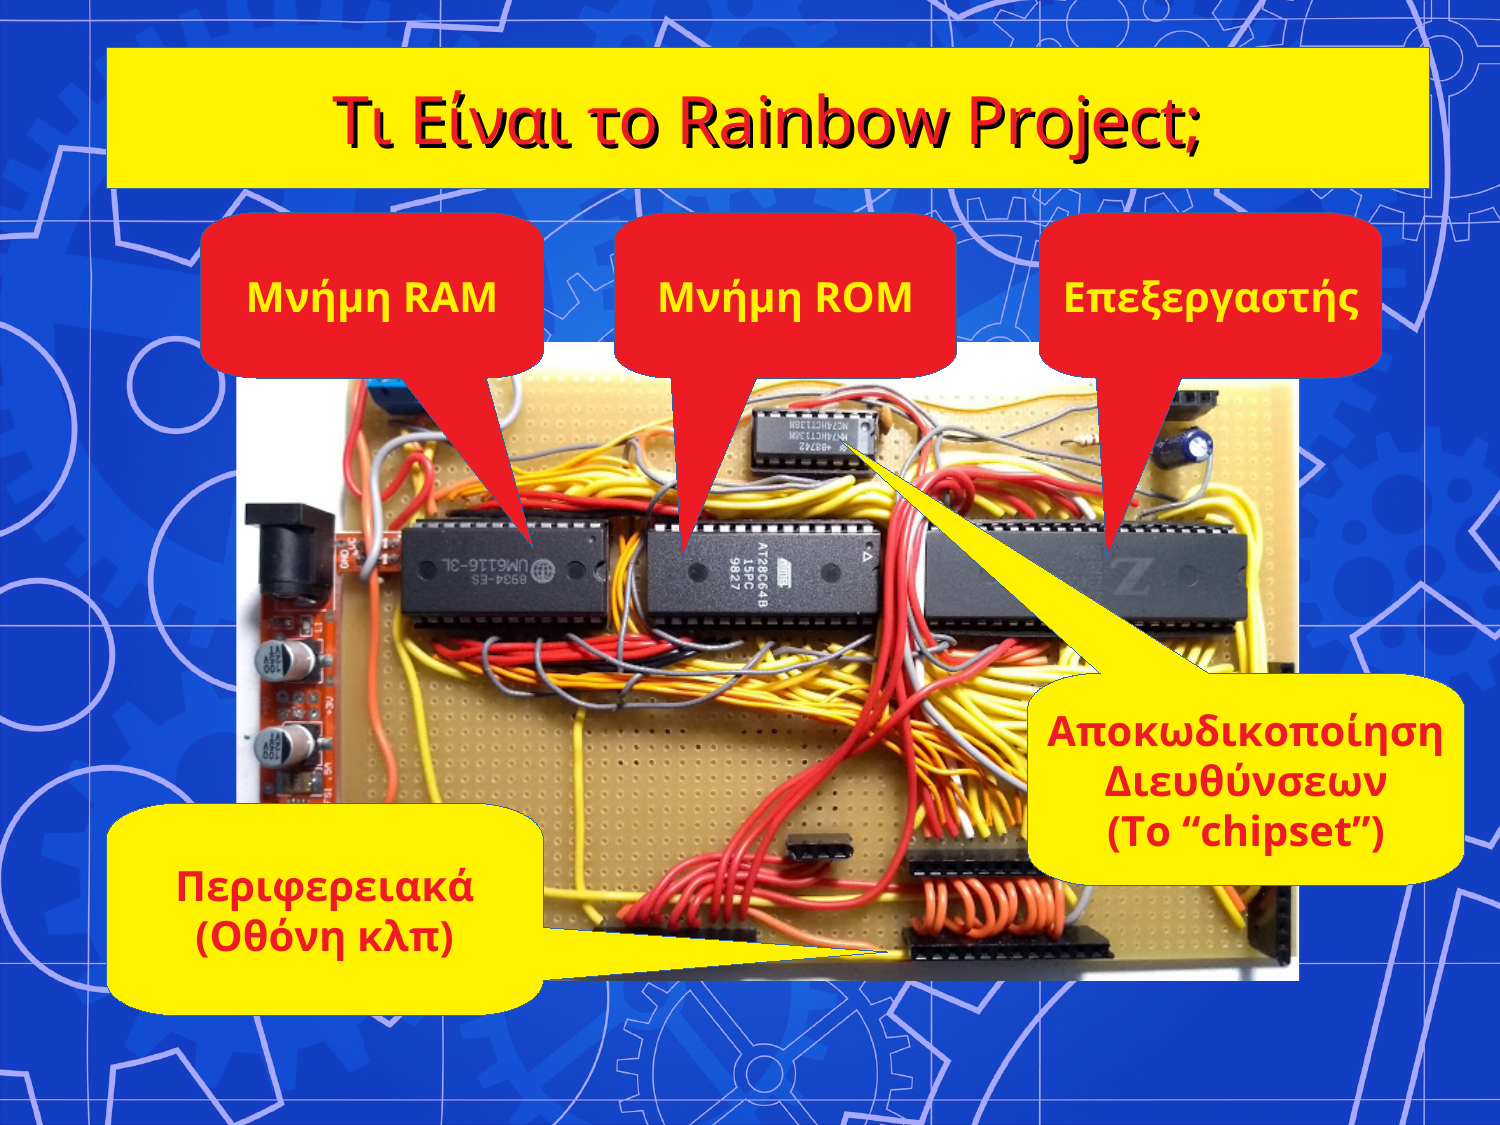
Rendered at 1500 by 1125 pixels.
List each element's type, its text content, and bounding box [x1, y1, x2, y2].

text_box Αποκωδικοποίηση Διευθύνσεων (Το “chipset”) [837, 437, 1465, 886]
text_box Επεξεργαστής [1039, 212, 1382, 558]
text_box Περιφερειακά (Οθόνη κλπ) [106, 803, 888, 1016]
picture [0, 0, 1500, 1125]
text_box Τι Είναι το Rainbow Project; [106, 47, 1430, 189]
text_box Μνήμη RAM [200, 212, 544, 548]
text_box Μνήμη ROM [614, 212, 957, 558]
